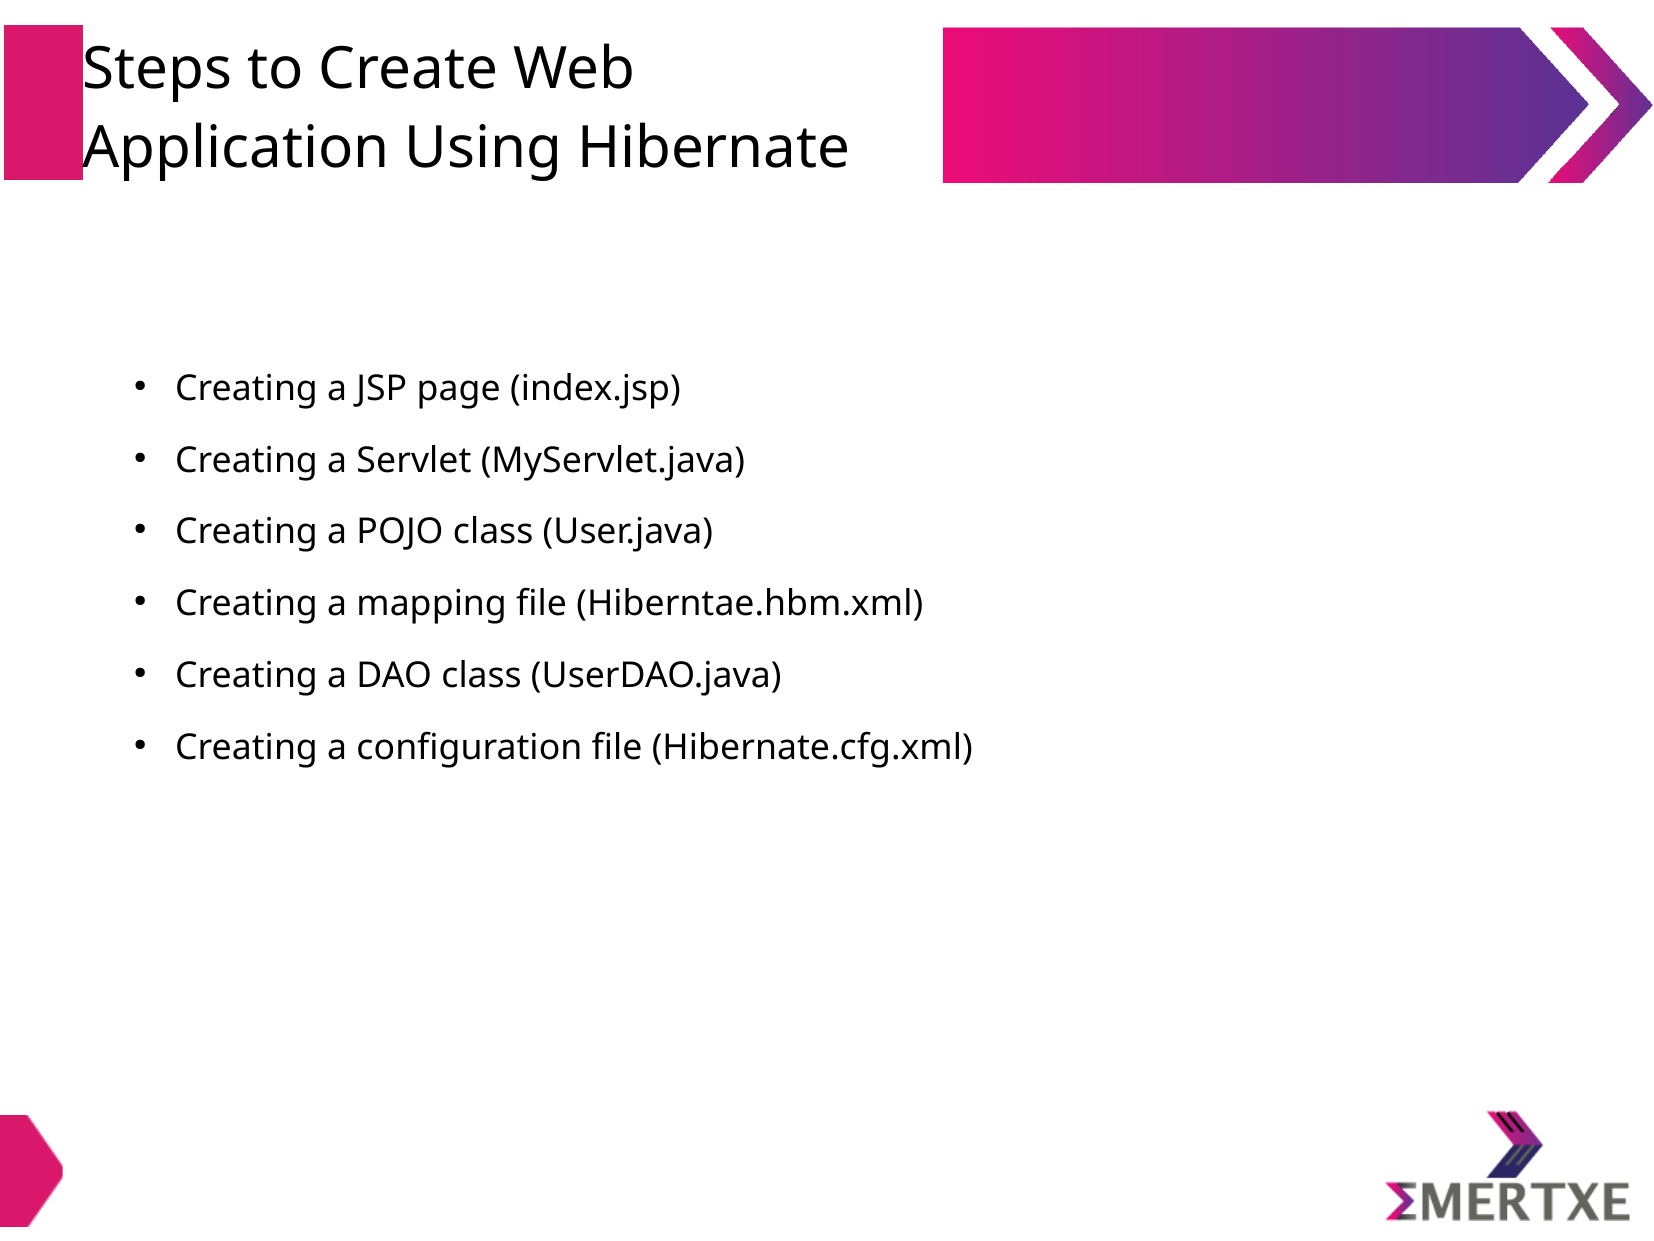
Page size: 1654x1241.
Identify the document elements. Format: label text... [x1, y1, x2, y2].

list Creating a JSP page (index.jsp) Creating a Servlet (MyServlet.java) Creating a POJO class (User.java) Creating a mapping file (Hiberntae.hbm.xml) Creating a DAO class (UserDAO.java) Creating a configuration file (Hibernate.cfg.xml) [120, 290, 1571, 1010]
picture [1385, 1107, 1631, 1221]
picture [1571, 27, 1653, 183]
title Steps to Create Web Application Using Hibernate [82, 2, 1571, 210]
